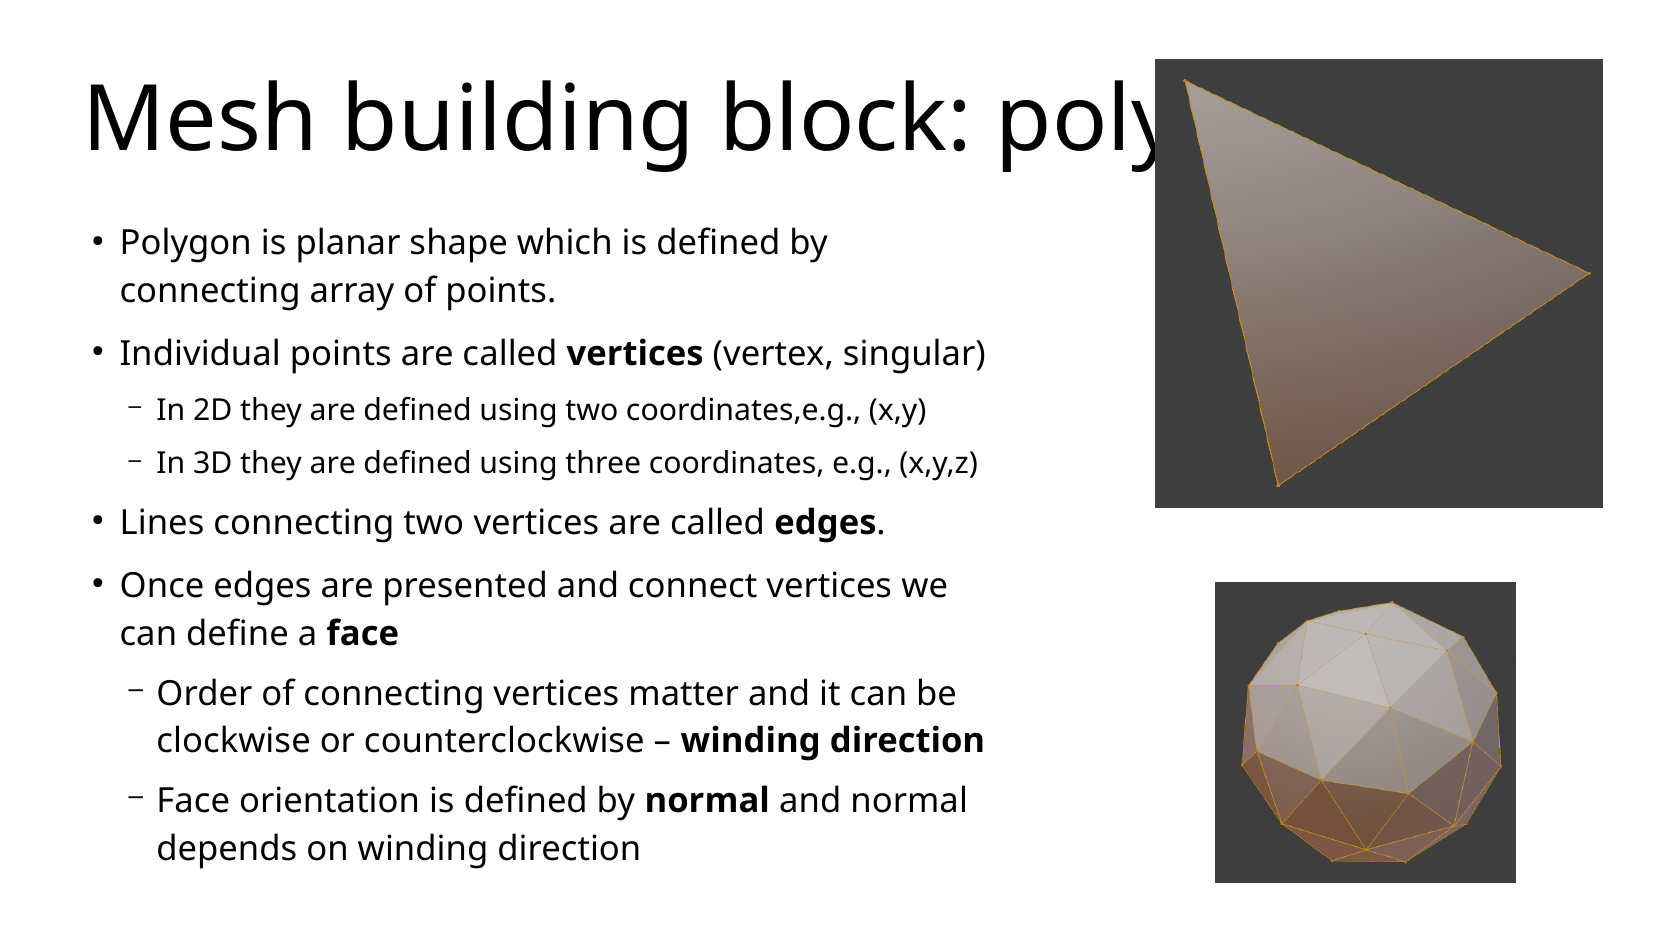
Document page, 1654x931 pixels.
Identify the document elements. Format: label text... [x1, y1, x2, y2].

list Polygon is planar shape which is defined by connecting array of points. Individual points are called vertices (vertex, singular) In 2D they are defined using two coordinates,e.g., (x,y) In 3D they are defined using three coordinates, e.g., (x,y,z) Lines connecting two vertices are called edges. Once edges are presented and connect vertices we can define a face Order of connecting vertices matter and it can be clockwise or counterclockwise – winding direction Face orientation is defined by normal and normal depends on winding direction [82, 217, 991, 886]
picture [1155, 59, 1603, 508]
picture [1215, 582, 1516, 883]
title Mesh building block: polygon [82, 37, 1571, 193]
